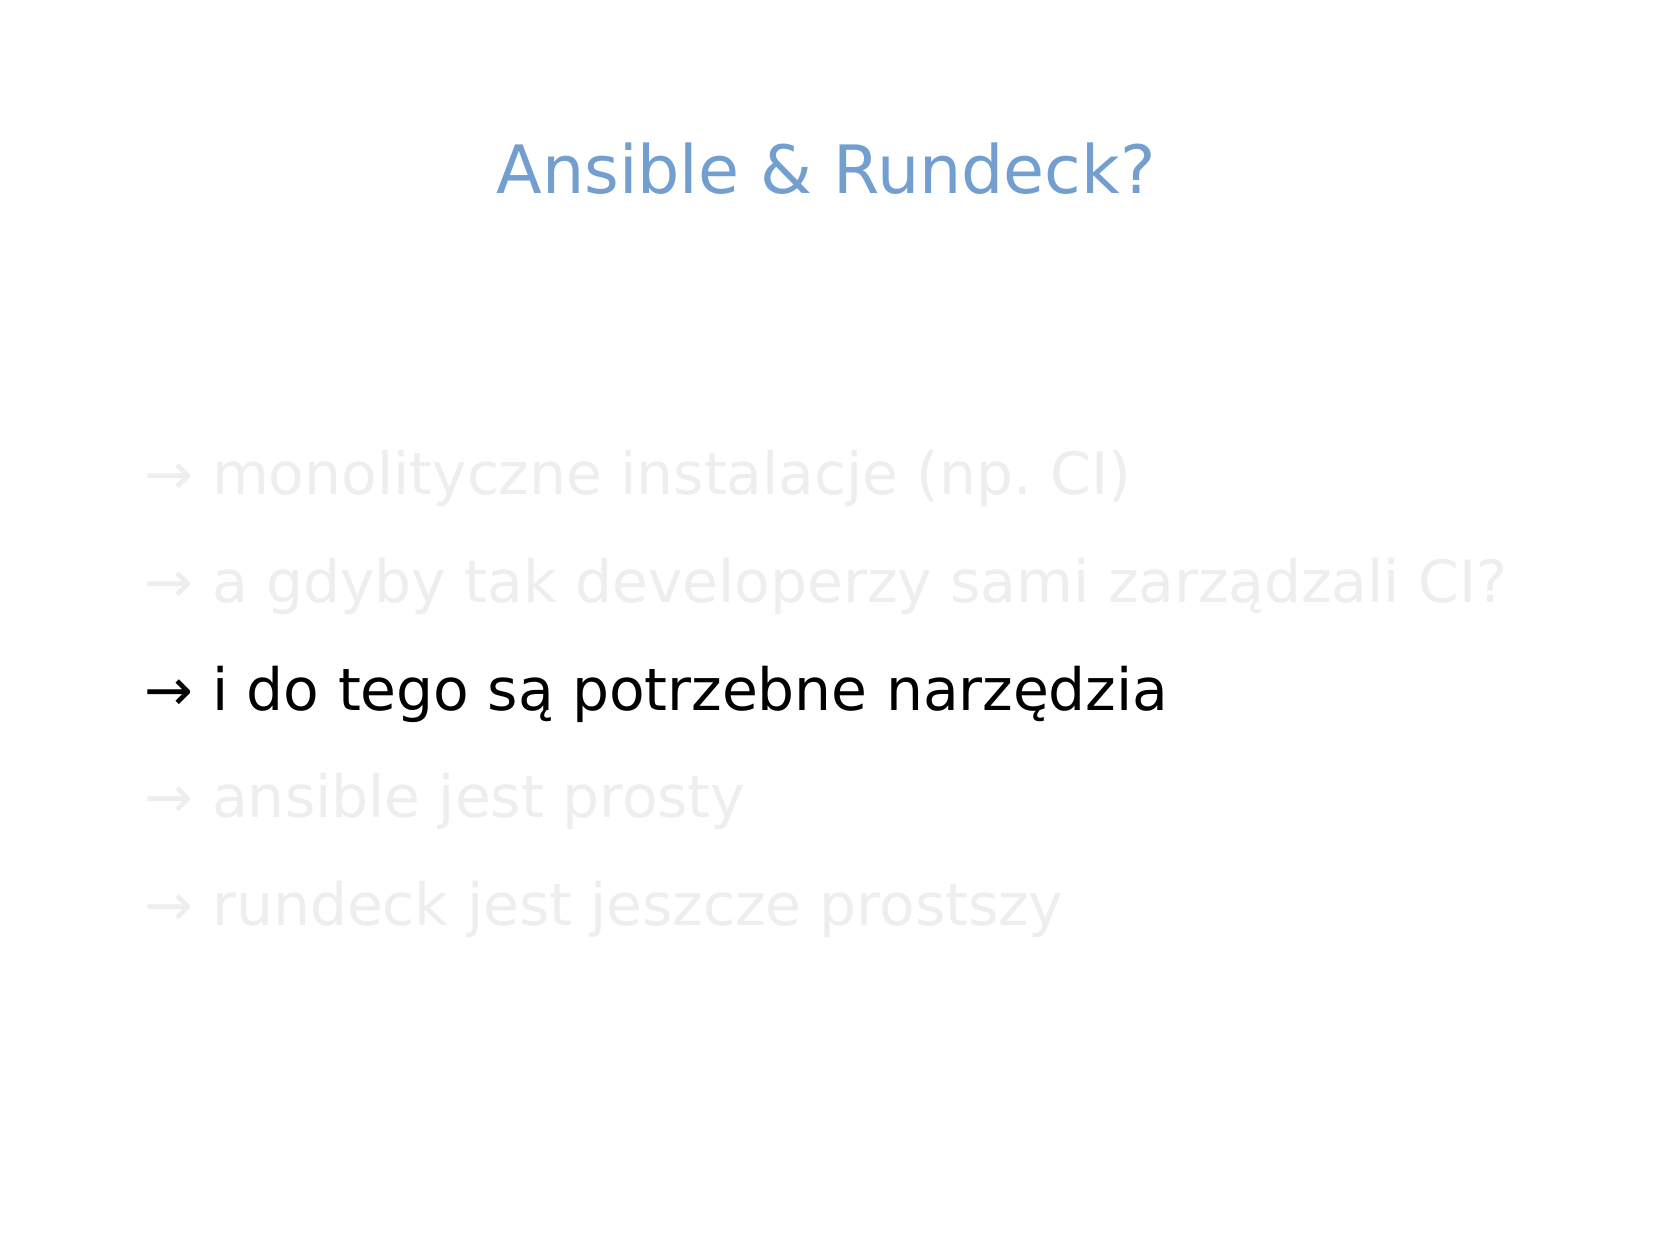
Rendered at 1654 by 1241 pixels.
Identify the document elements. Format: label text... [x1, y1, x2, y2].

text_box Ansible & Rundeck? [482, 123, 1172, 217]
text_box → monolityczne instalacje (np. CI) → a gdyby tak developerzy sami zarządzali CI? → i do tego są potrzebne narzędzia → ansible jest prosty → rundeck jest jeszcze prostszy [130, 399, 1524, 913]
